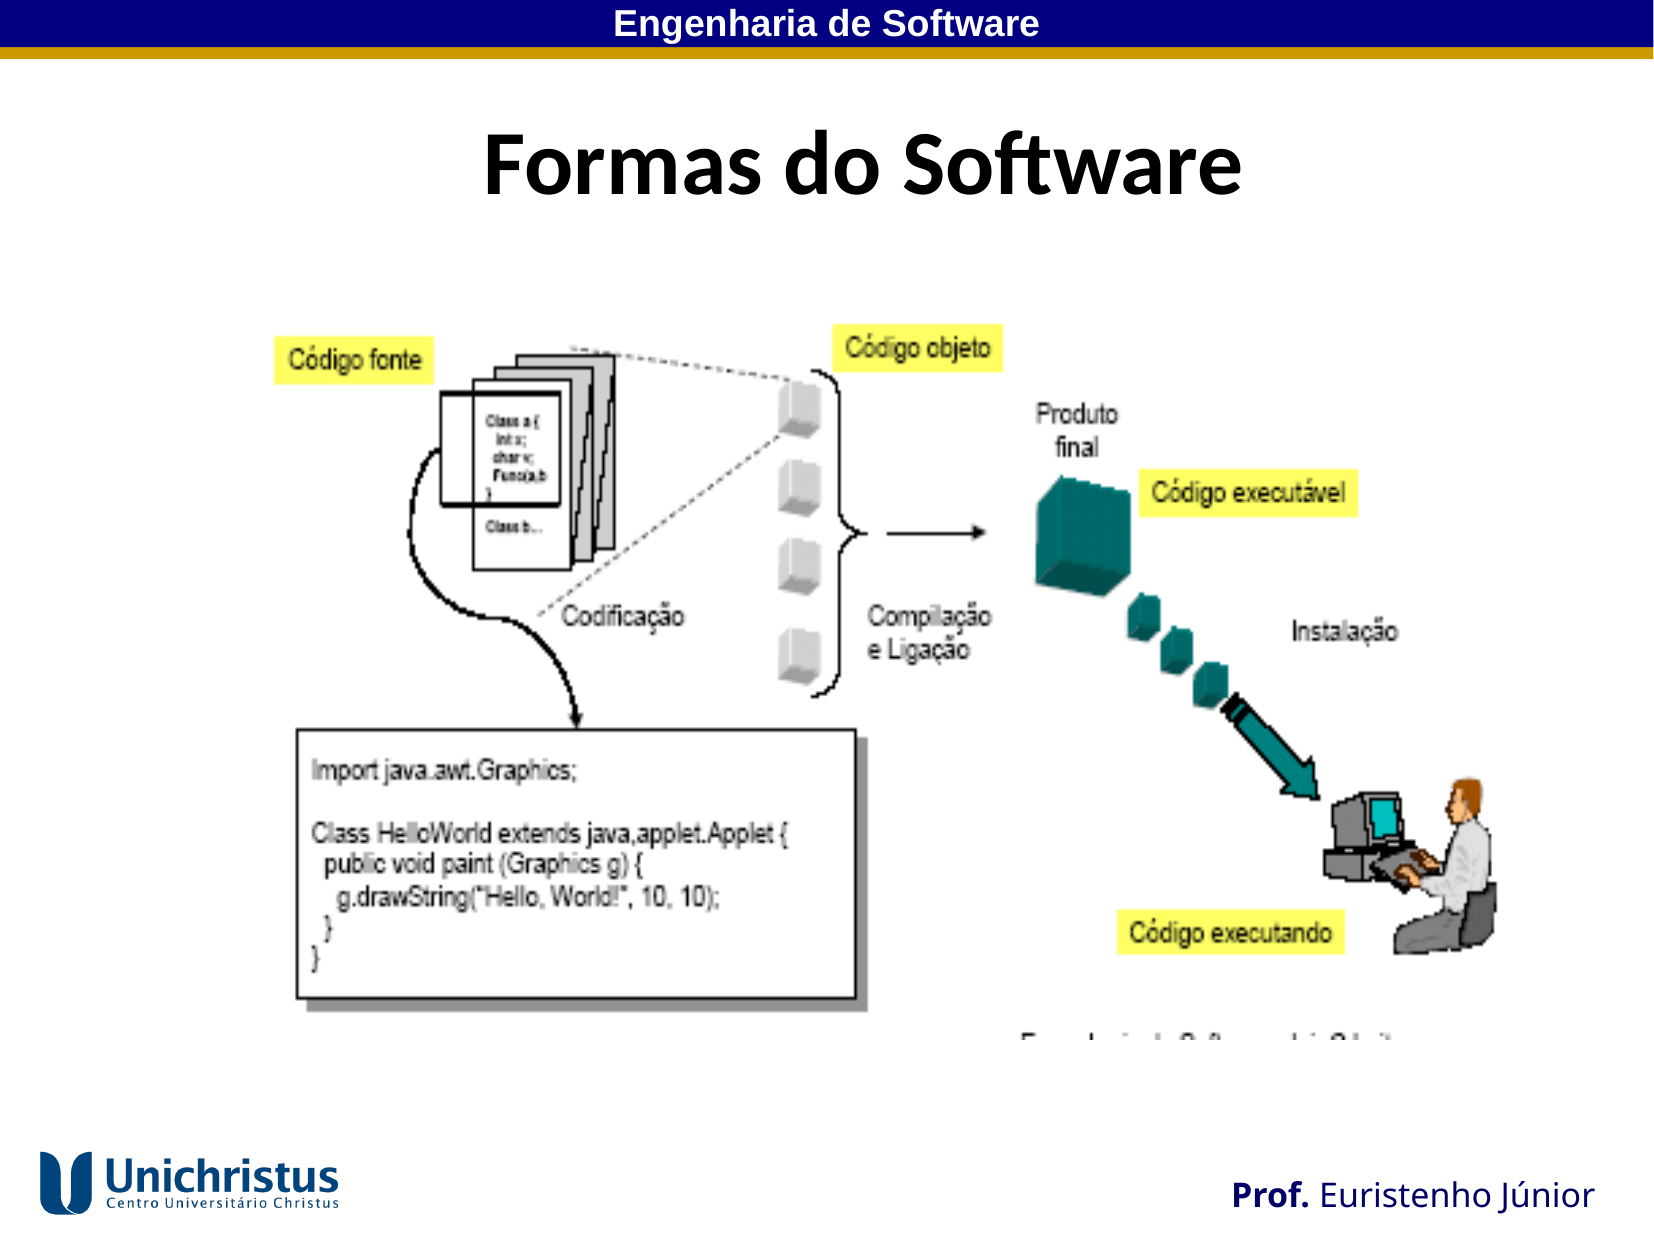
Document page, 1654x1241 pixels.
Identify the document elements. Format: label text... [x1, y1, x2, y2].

text_box [0, 48, 1654, 60]
text_box Engenharia de Software [0, 0, 1654, 48]
text_box Prof. Euristenho Júnior [1216, 1163, 1654, 1224]
picture [35, 1148, 343, 1217]
title Formas do Software [188, 95, 1539, 223]
picture [237, 304, 1530, 1040]
